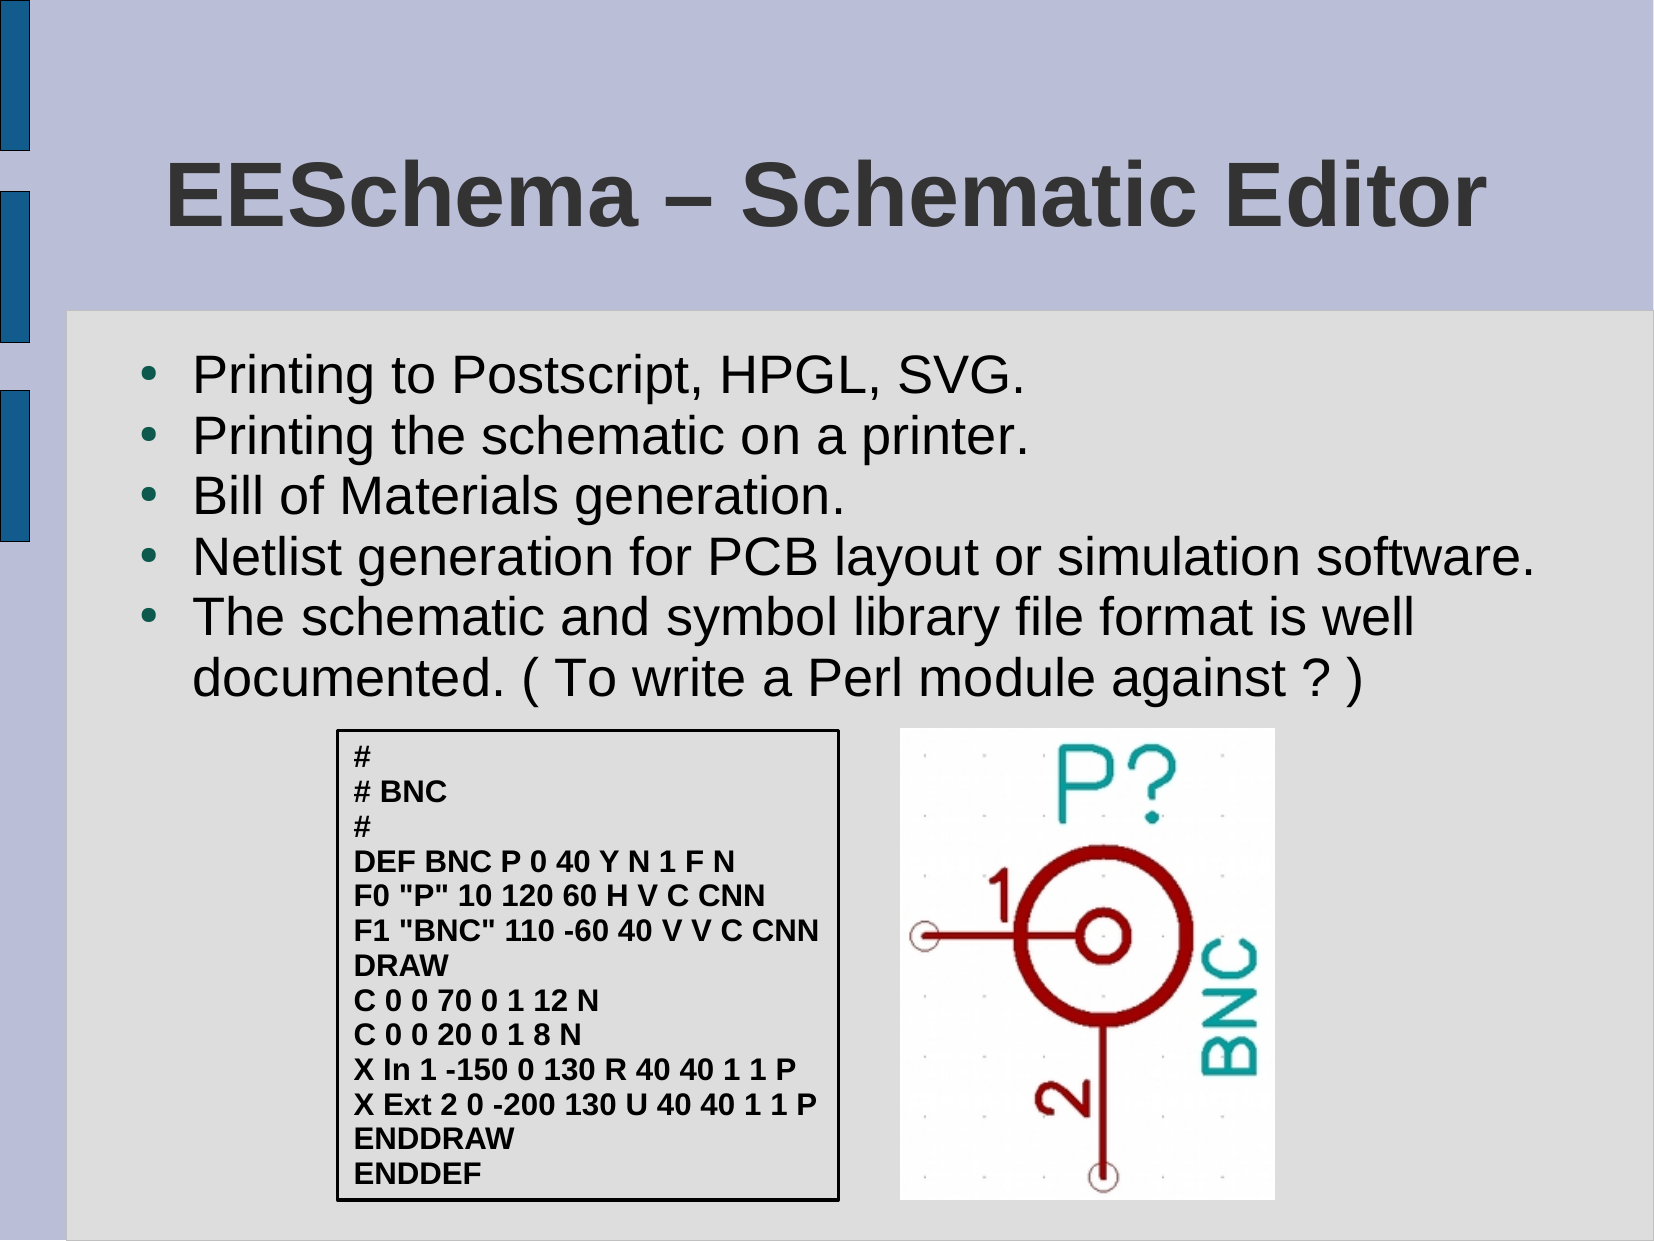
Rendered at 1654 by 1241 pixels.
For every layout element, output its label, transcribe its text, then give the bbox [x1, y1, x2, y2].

text_box # # BNC # DEF BNC P 0 40 Y N 1 F N F0 "P" 10 120 60 H V C CNN F1 "BNC" 110 -60 40 V V C CNN DRAW C 0 0 70 0 1 12 N C 0 0 20 0 1 8 N X In 1 -150 0 130 R 40 40 1 1 P X Ext 2 0 -200 130 U 40 40 1 1 P ENDDRAW ENDDEF [337, 730, 839, 1201]
list Printing to Postscript, HPGL, SVG. Printing the schematic on a printer. Bill of Materials generation. Netlist generation for PCB layout or simulation software. The schematic and symbol library file format is well documented. ( To write a Perl module against ? ) [121, 344, 1654, 1112]
title EESchema – Schematic Editor [121, 98, 1534, 291]
picture [900, 728, 1275, 1201]
